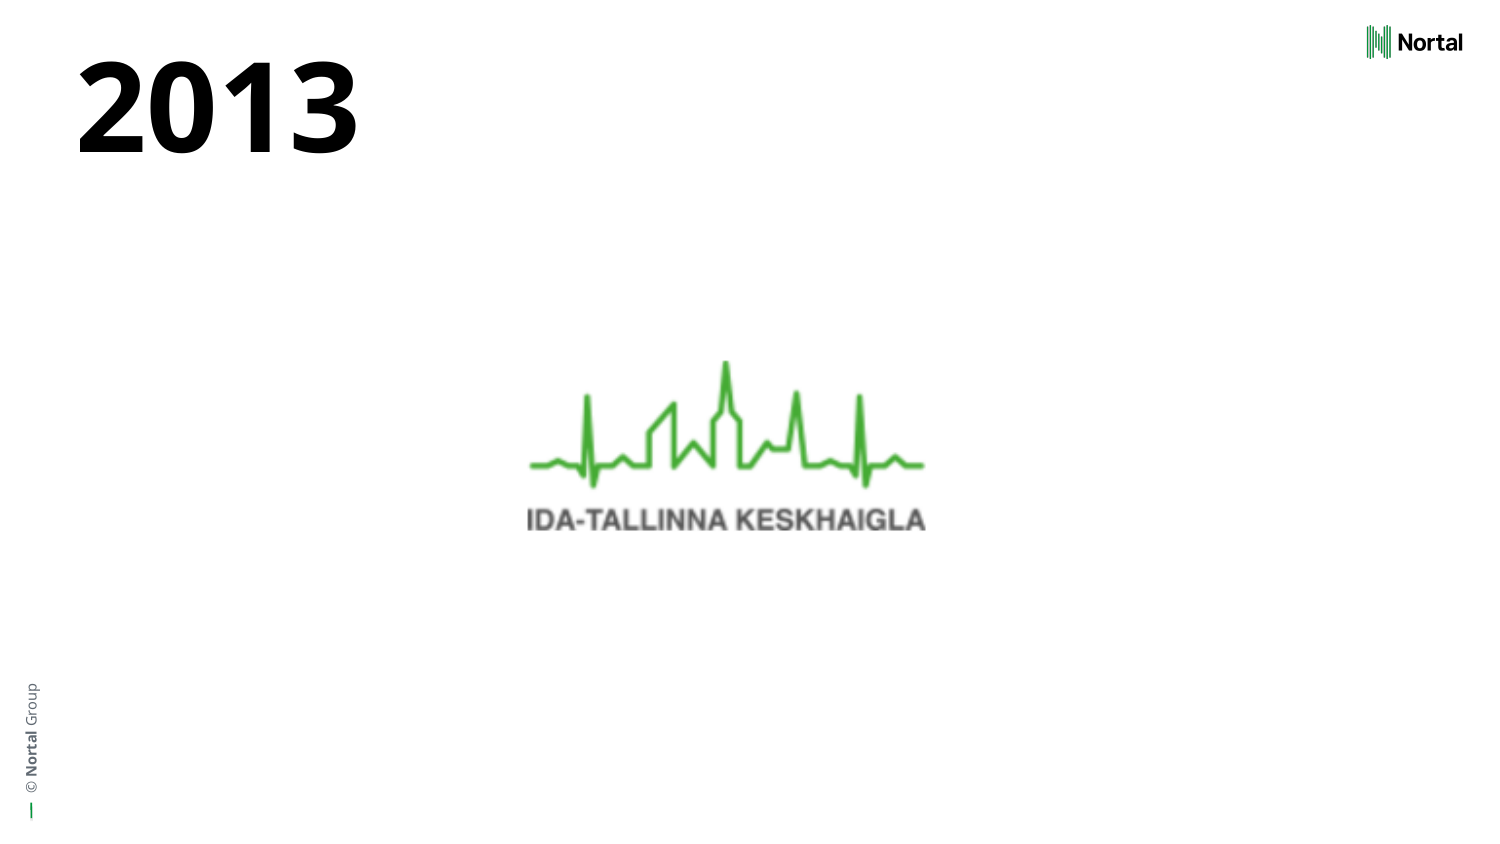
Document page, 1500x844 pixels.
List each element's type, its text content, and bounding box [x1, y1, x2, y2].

title 2013 [75, 31, 1425, 177]
picture [501, 336, 961, 571]
